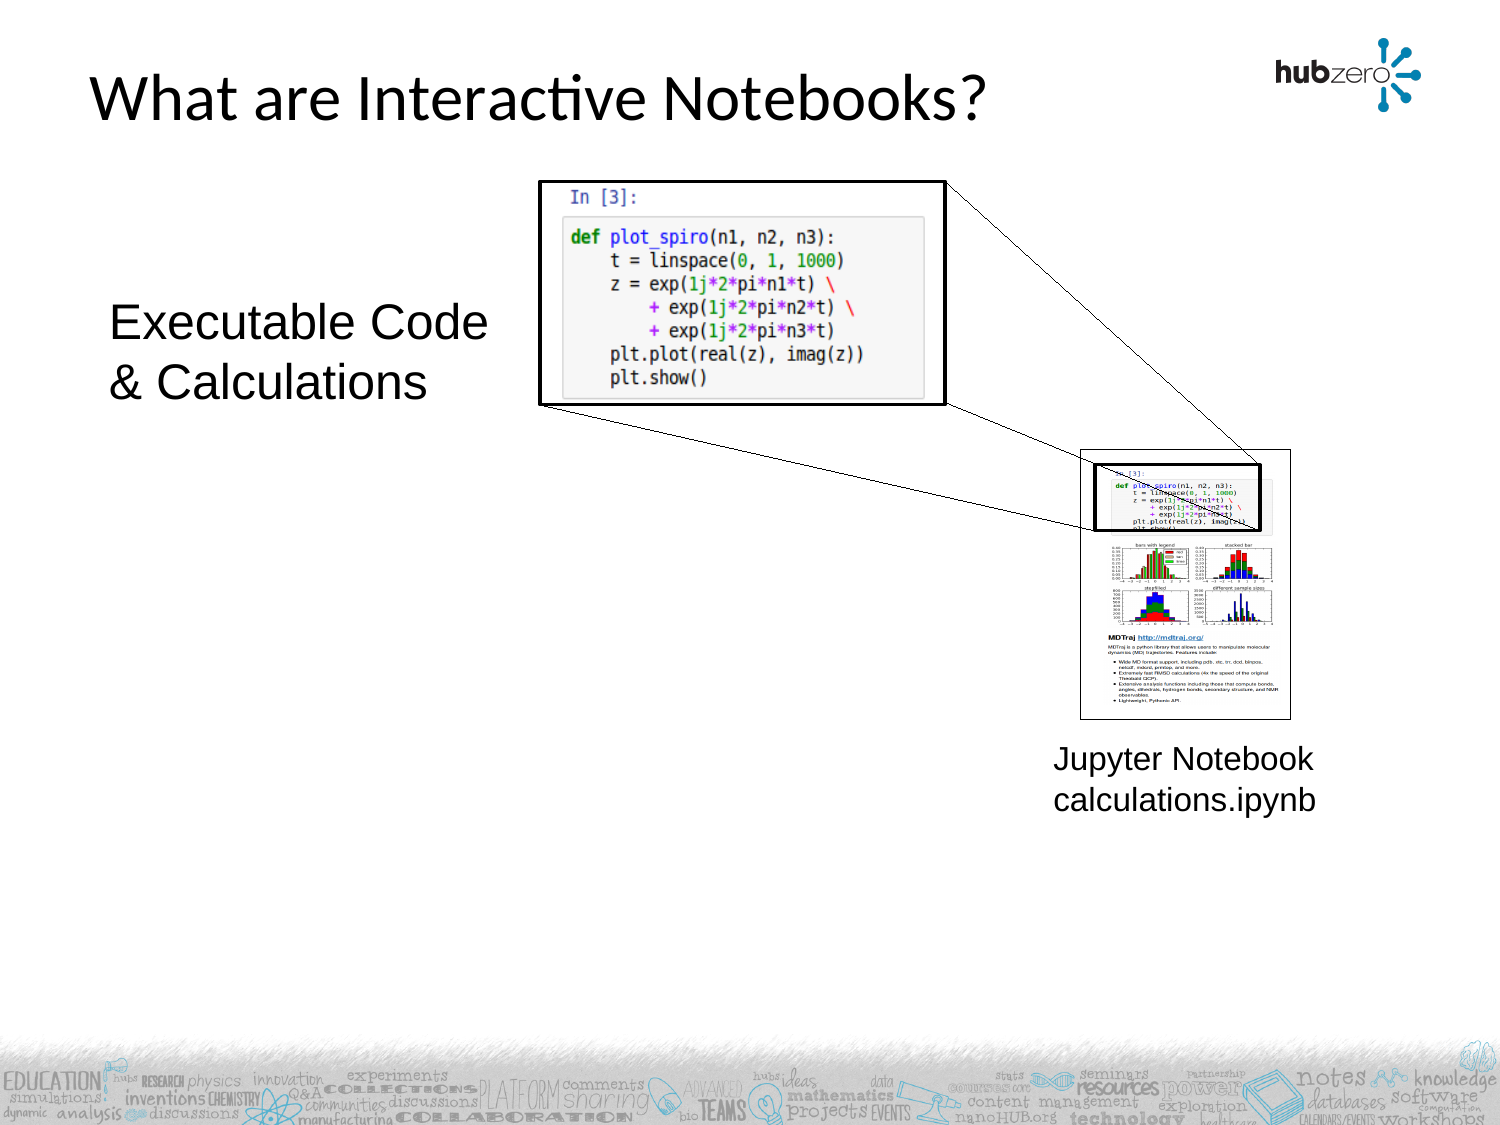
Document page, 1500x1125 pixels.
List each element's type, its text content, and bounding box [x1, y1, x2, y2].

picture [0, 1034, 1500, 1125]
title What are Interactive Notebooks? [75, 44, 1425, 144]
picture [555, 186, 931, 403]
picture [1103, 631, 1281, 705]
text_box Executable Code & Calculations [94, 282, 505, 418]
picture [1272, 35, 1424, 44]
picture [1108, 470, 1275, 537]
picture [1107, 541, 1278, 628]
picture [1108, 470, 1258, 529]
text_box Jupyter Notebook [1038, 729, 1330, 770]
text_box calculations.ipynb [1038, 770, 1332, 826]
